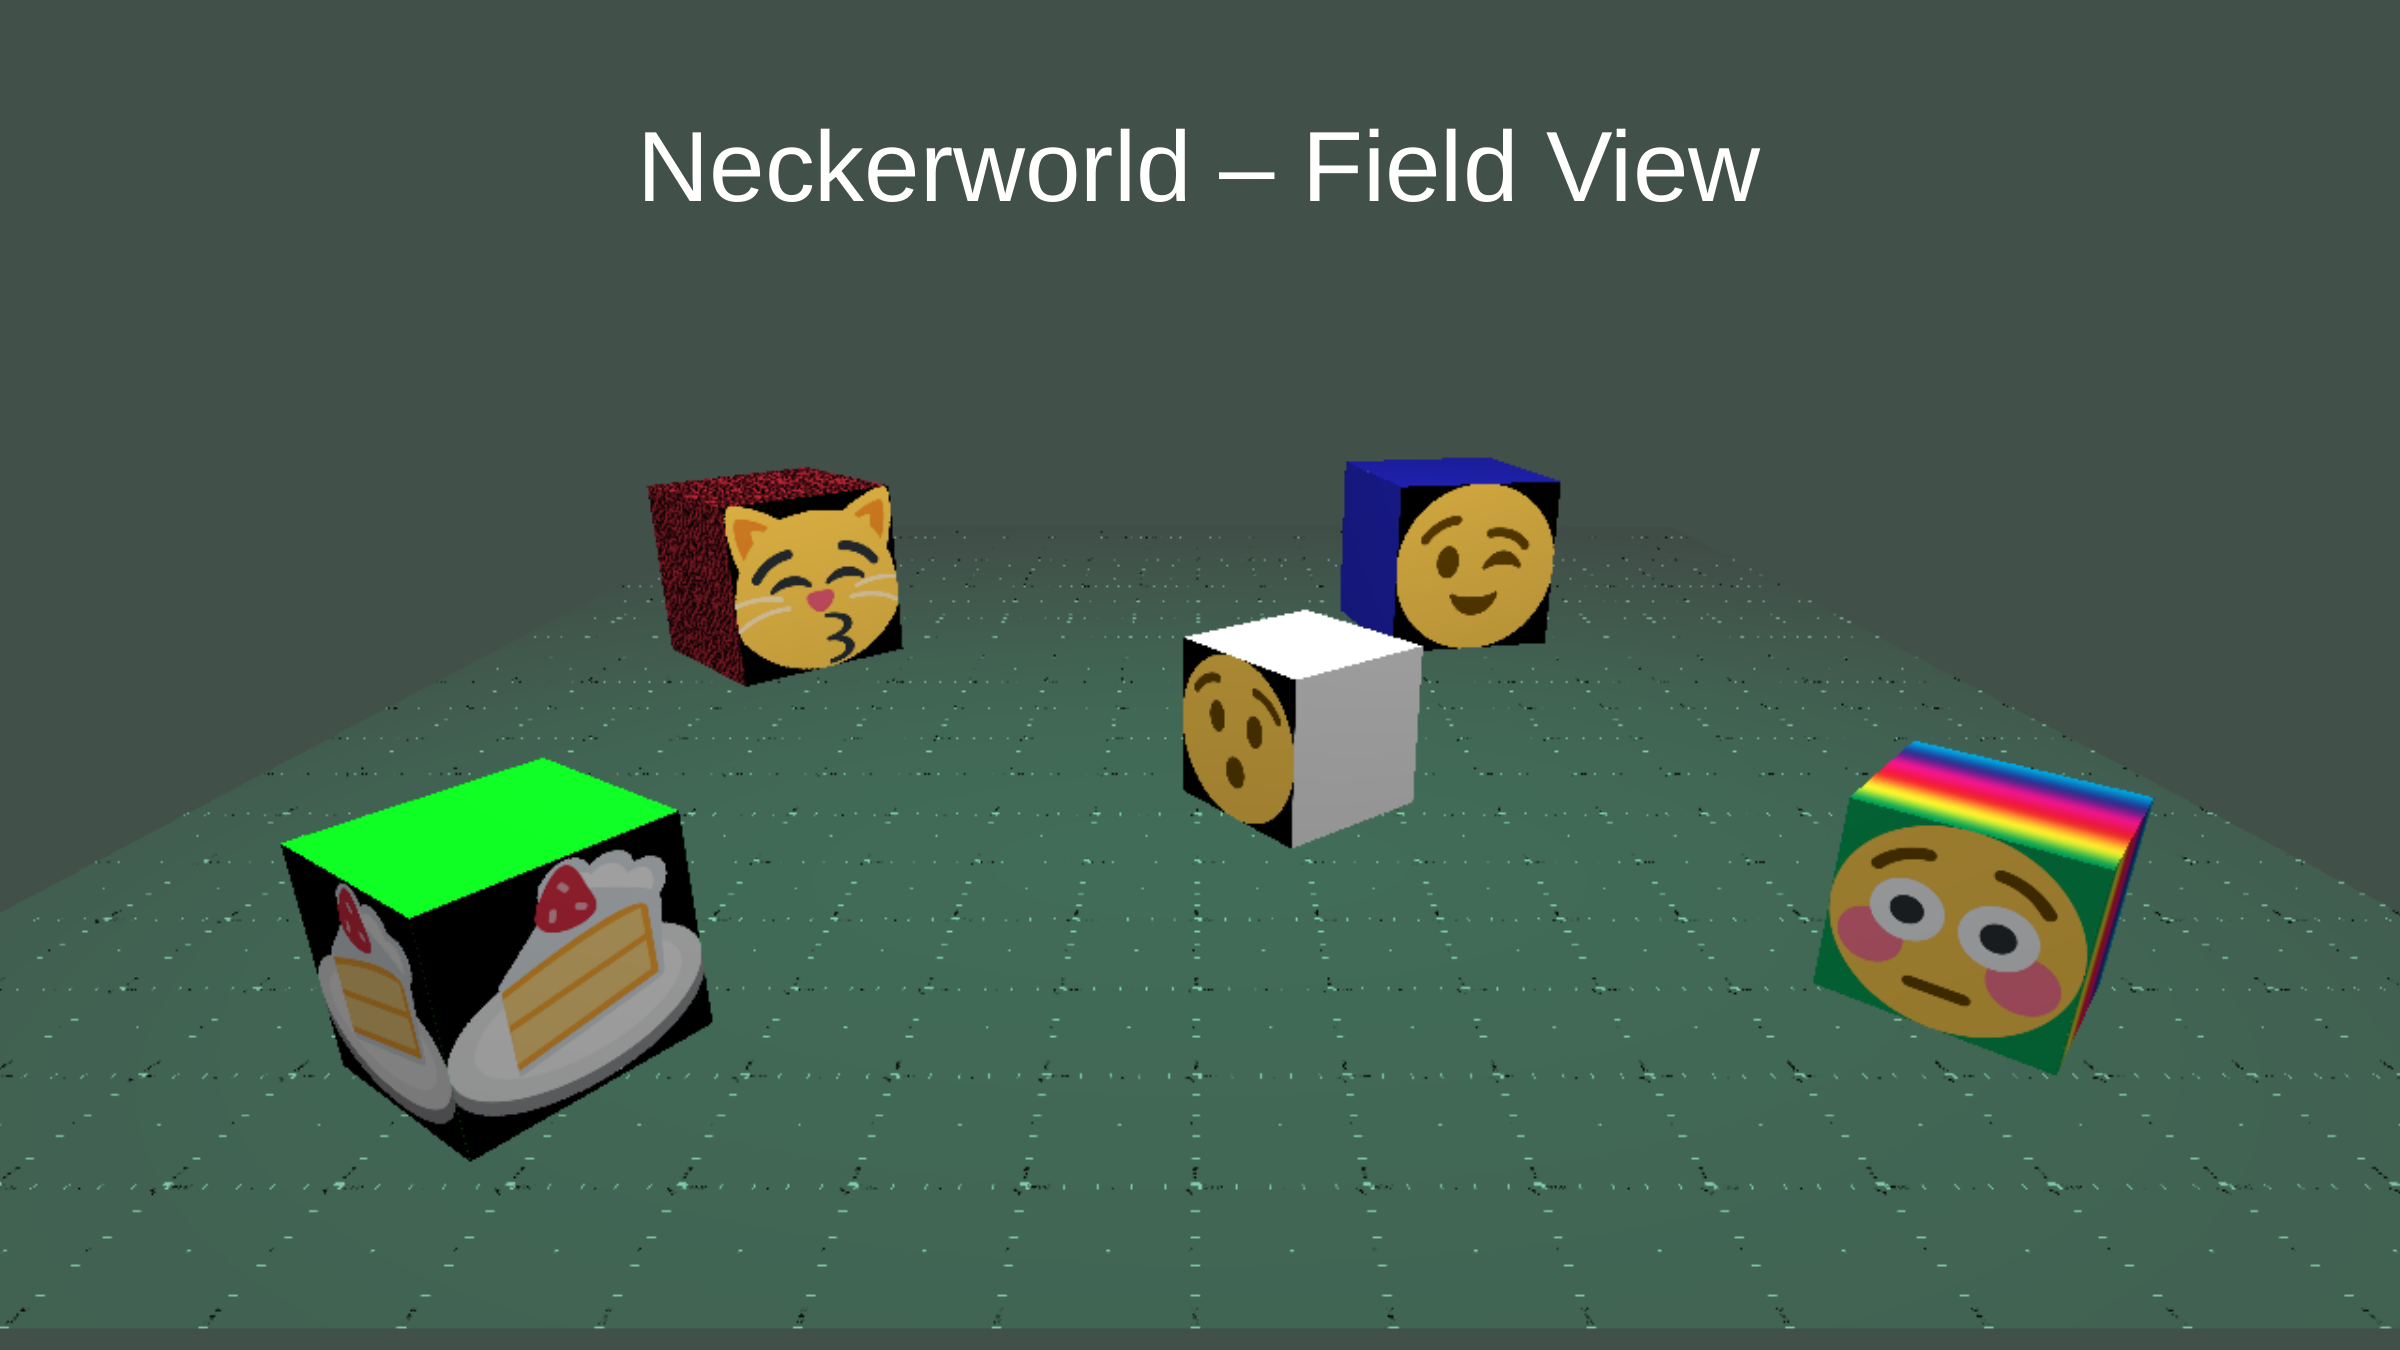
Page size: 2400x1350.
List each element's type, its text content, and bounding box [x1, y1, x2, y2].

title Neckerworld – Field View [120, 53, 2280, 280]
picture [0, 0, 2400, 1350]
